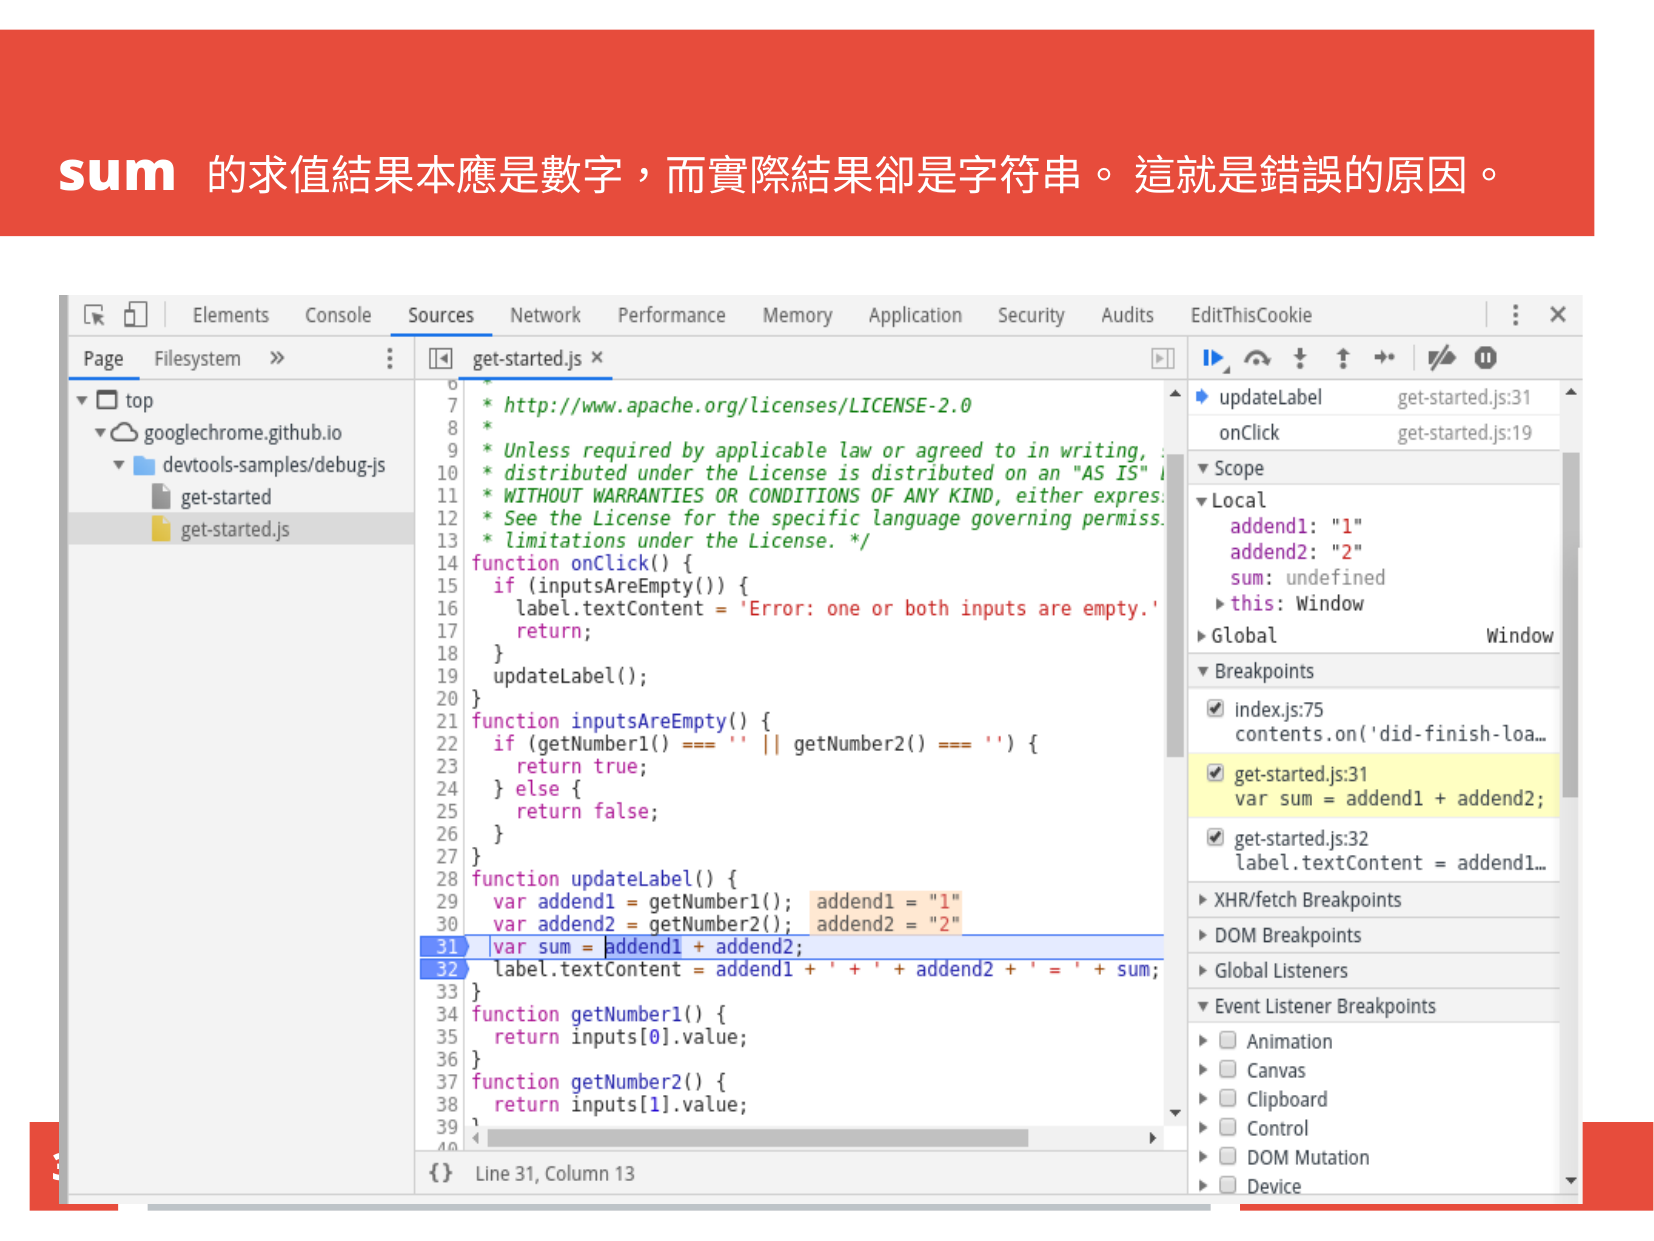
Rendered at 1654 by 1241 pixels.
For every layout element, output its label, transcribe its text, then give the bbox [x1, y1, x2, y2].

picture [59, 295, 1583, 1204]
title sum 的求值結果本應是數字，而實際結果卻是字符串。 這就是錯誤的原因。 [59, 59, 1595, 207]
